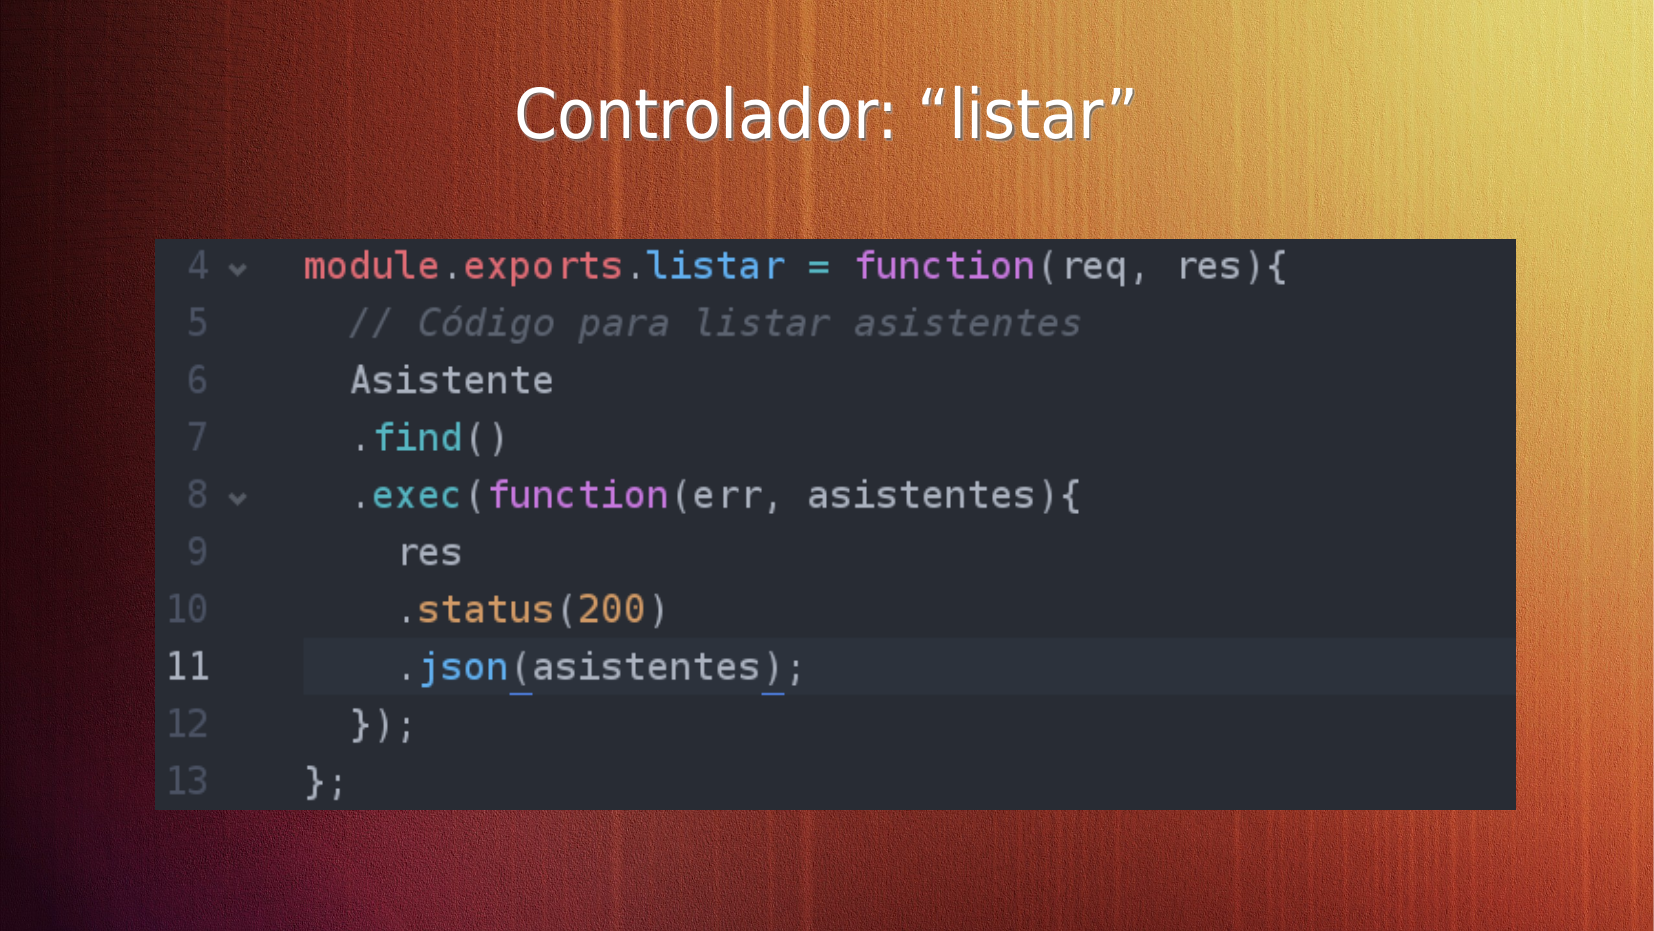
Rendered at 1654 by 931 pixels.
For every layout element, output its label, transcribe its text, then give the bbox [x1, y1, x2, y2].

title Controlador: “listar” [82, 37, 1571, 193]
picture [0, 0, 1654, 931]
